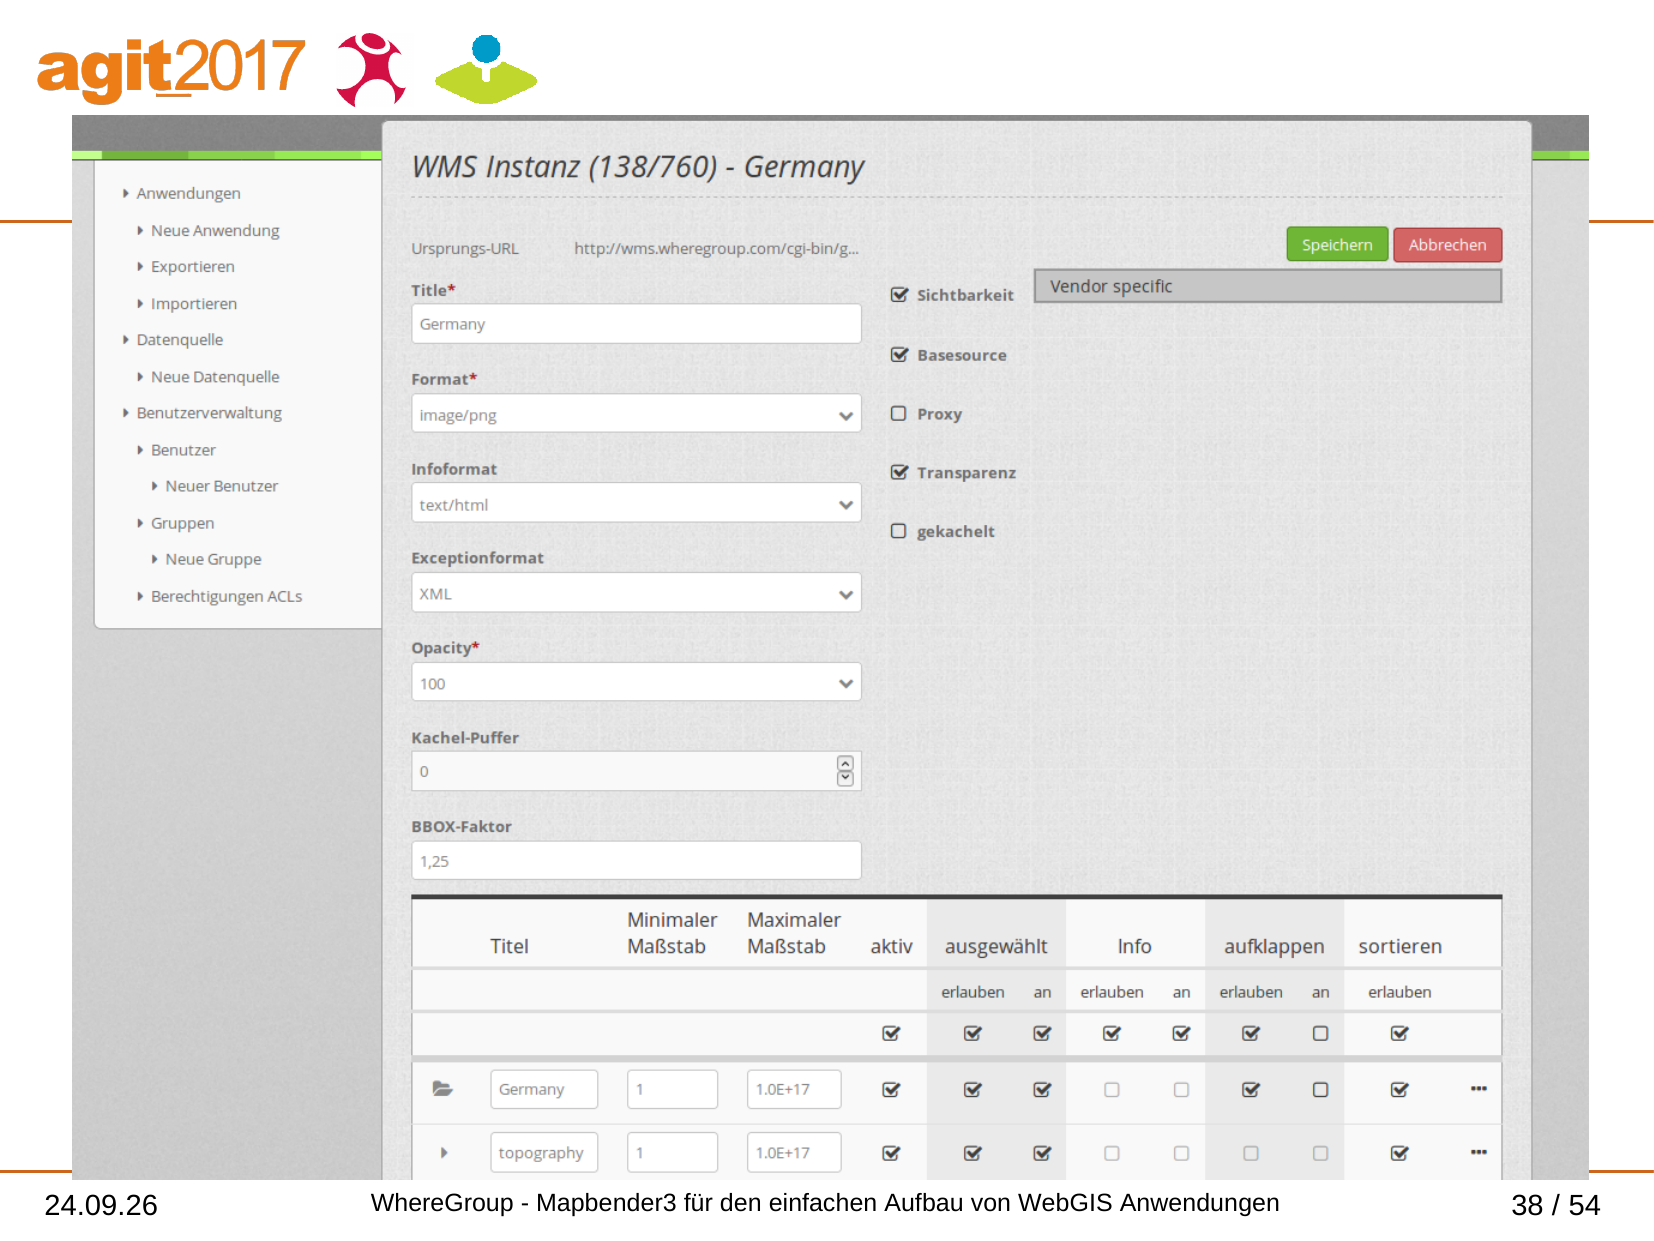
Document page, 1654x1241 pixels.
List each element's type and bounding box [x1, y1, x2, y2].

picture [35, 23, 308, 107]
picture [72, 115, 1589, 1181]
picture [435, 35, 538, 104]
